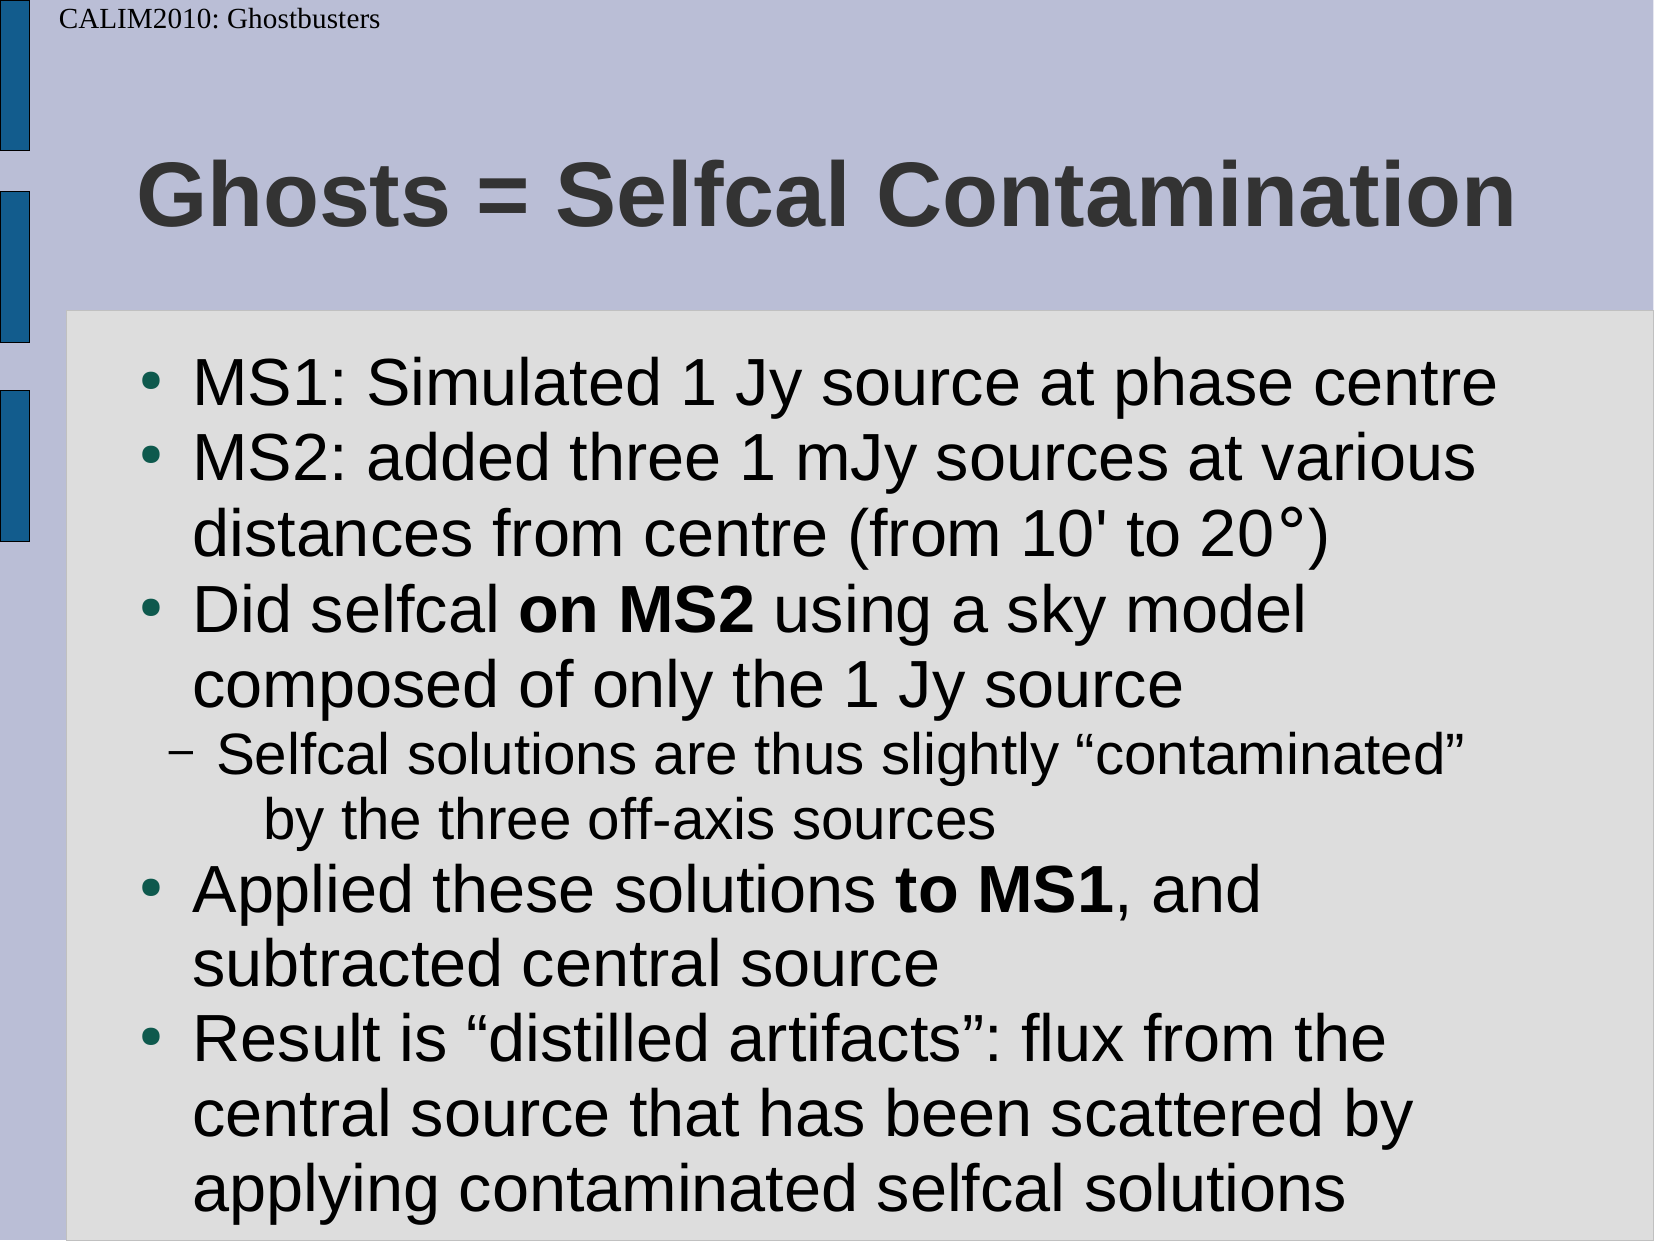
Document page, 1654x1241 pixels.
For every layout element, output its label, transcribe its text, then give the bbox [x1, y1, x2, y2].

title Ghosts = Selfcal Contamination [121, 98, 1534, 291]
list MS1: Simulated 1 Jy source at phase centre MS2: added three 1 mJy sources at various distances from centre (from 10' to 20°) Did selfcal on MS2 using a sky model composed of only the 1 Jy source Selfcal solutions are thus slightly “contaminated” by the three off-axis sources Applied these solutions to MS1, and subtracted central source Result is “distilled artifacts”: flux from the central source that has been scattered by applying contaminated selfcal solutions [121, 344, 1534, 1226]
